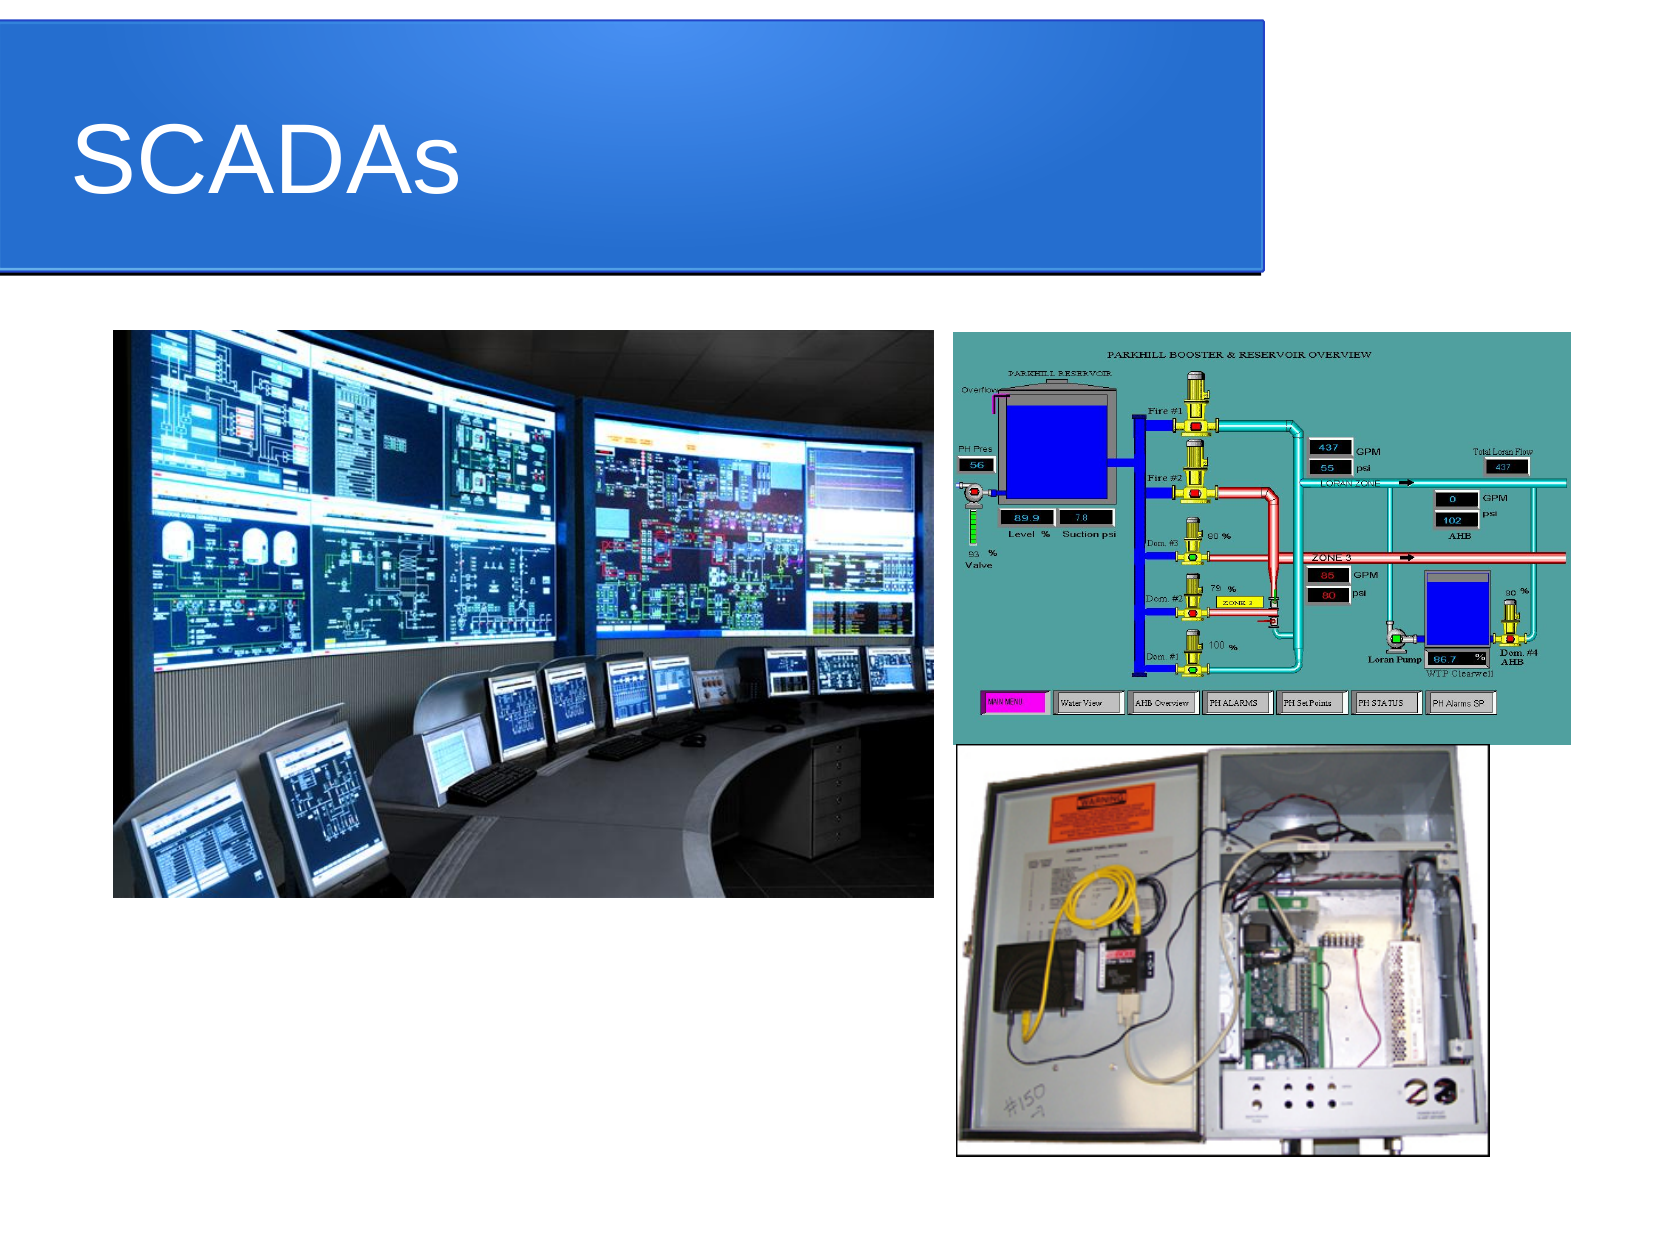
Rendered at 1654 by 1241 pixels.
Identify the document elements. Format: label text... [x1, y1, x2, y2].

picture [113, 330, 934, 898]
title SCADAs [70, 104, 1229, 215]
picture [953, 332, 1571, 1157]
